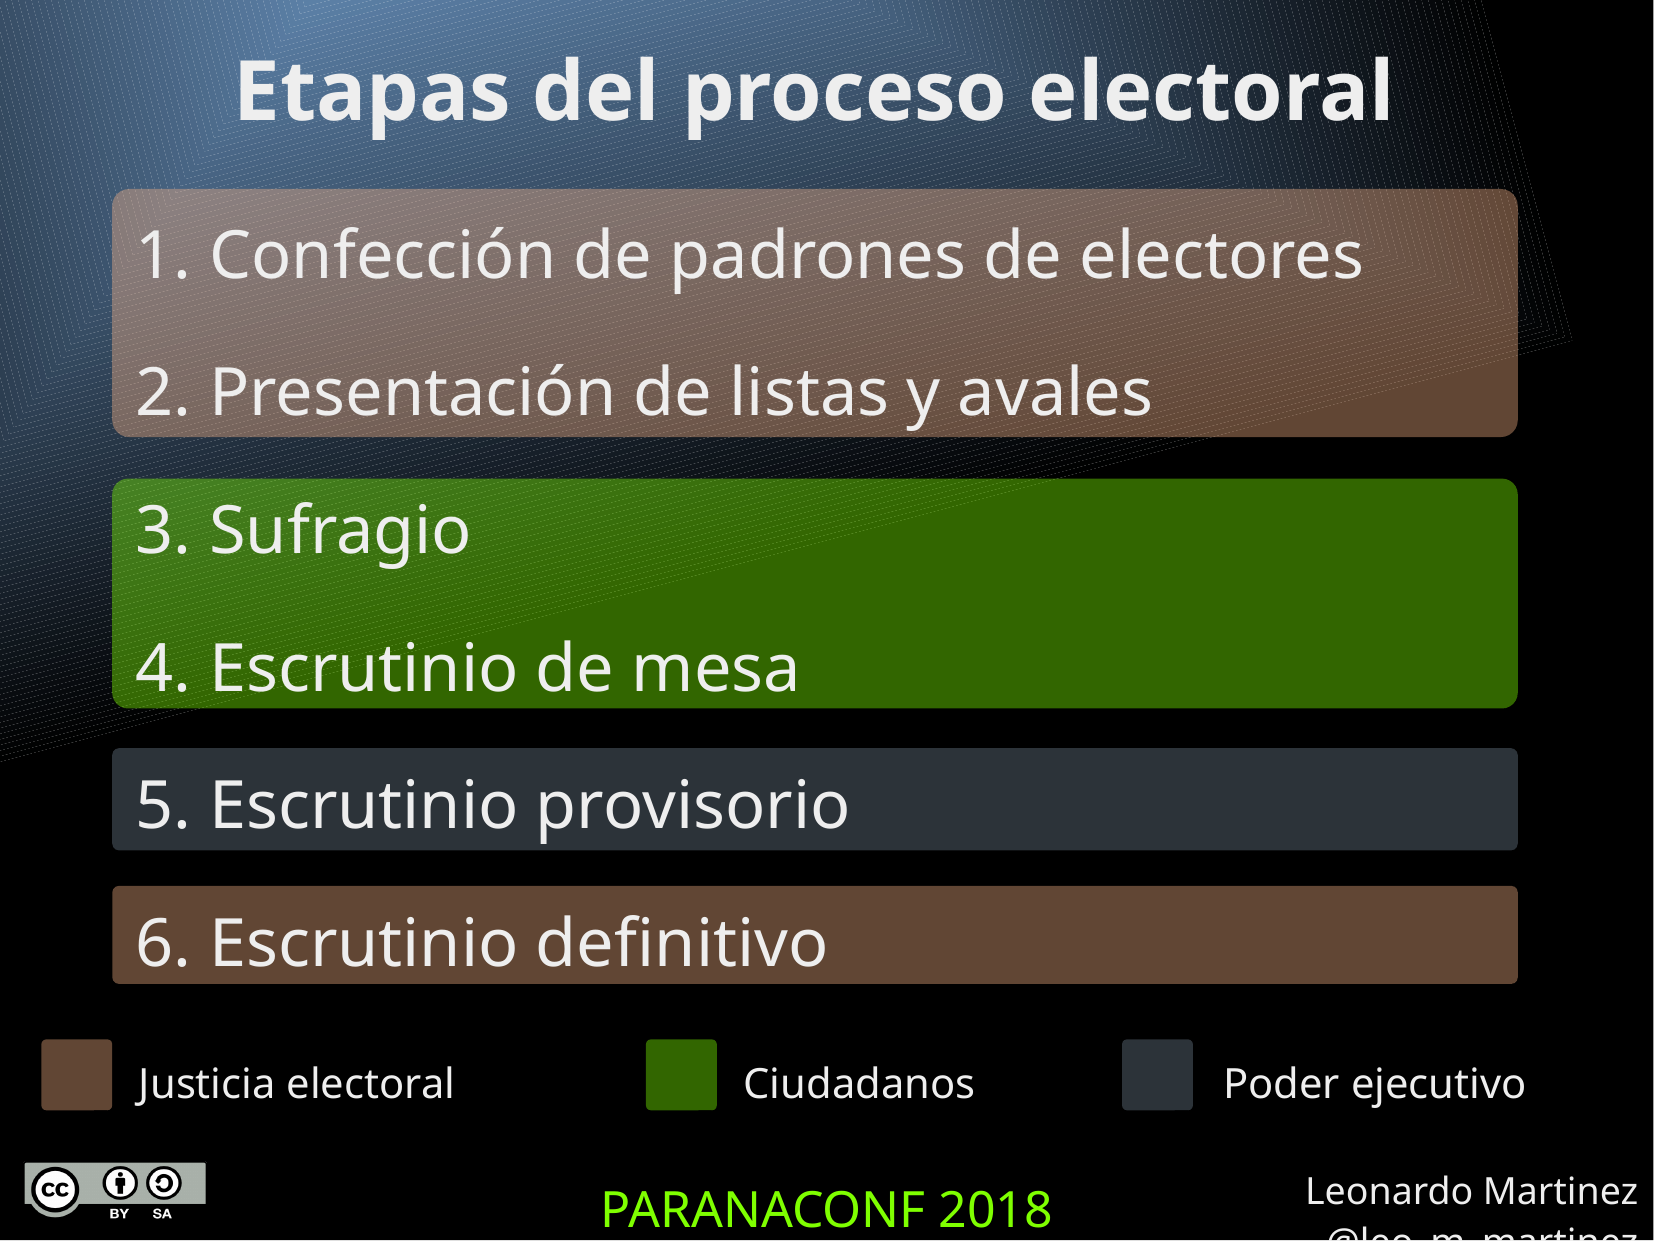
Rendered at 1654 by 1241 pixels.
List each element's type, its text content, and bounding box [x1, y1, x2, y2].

title 3. Sufragio [135, 484, 1565, 571]
title 6. Escrutinio definitivo [135, 897, 1565, 984]
title 4. Escrutinio de mesa [135, 622, 1565, 709]
text_box [112, 885, 1518, 984]
title 1. Confección de padrones de electores [135, 209, 1565, 296]
text_box [645, 1039, 717, 1111]
text_box [112, 748, 1518, 851]
text_box Ciudadanos [728, 1046, 1002, 1104]
title PARANACONF 2018 [563, 1187, 1090, 1229]
picture [23, 1161, 207, 1222]
title 5. Escrutinio provisorio [135, 759, 1217, 847]
text_box [1122, 1039, 1193, 1111]
text_box [112, 478, 1518, 709]
text_box Poder ejecutivo [1208, 1046, 1575, 1104]
title 2. Presentación de listas y avales [135, 346, 1565, 433]
title Etapas del proceso electoral [23, 29, 1607, 148]
text_box Leonardo Martinez @leo_m_martinez [1204, 1157, 1654, 1241]
text_box [112, 188, 1518, 438]
text_box Justicia electoral [124, 1046, 558, 1104]
text_box [41, 1039, 113, 1111]
